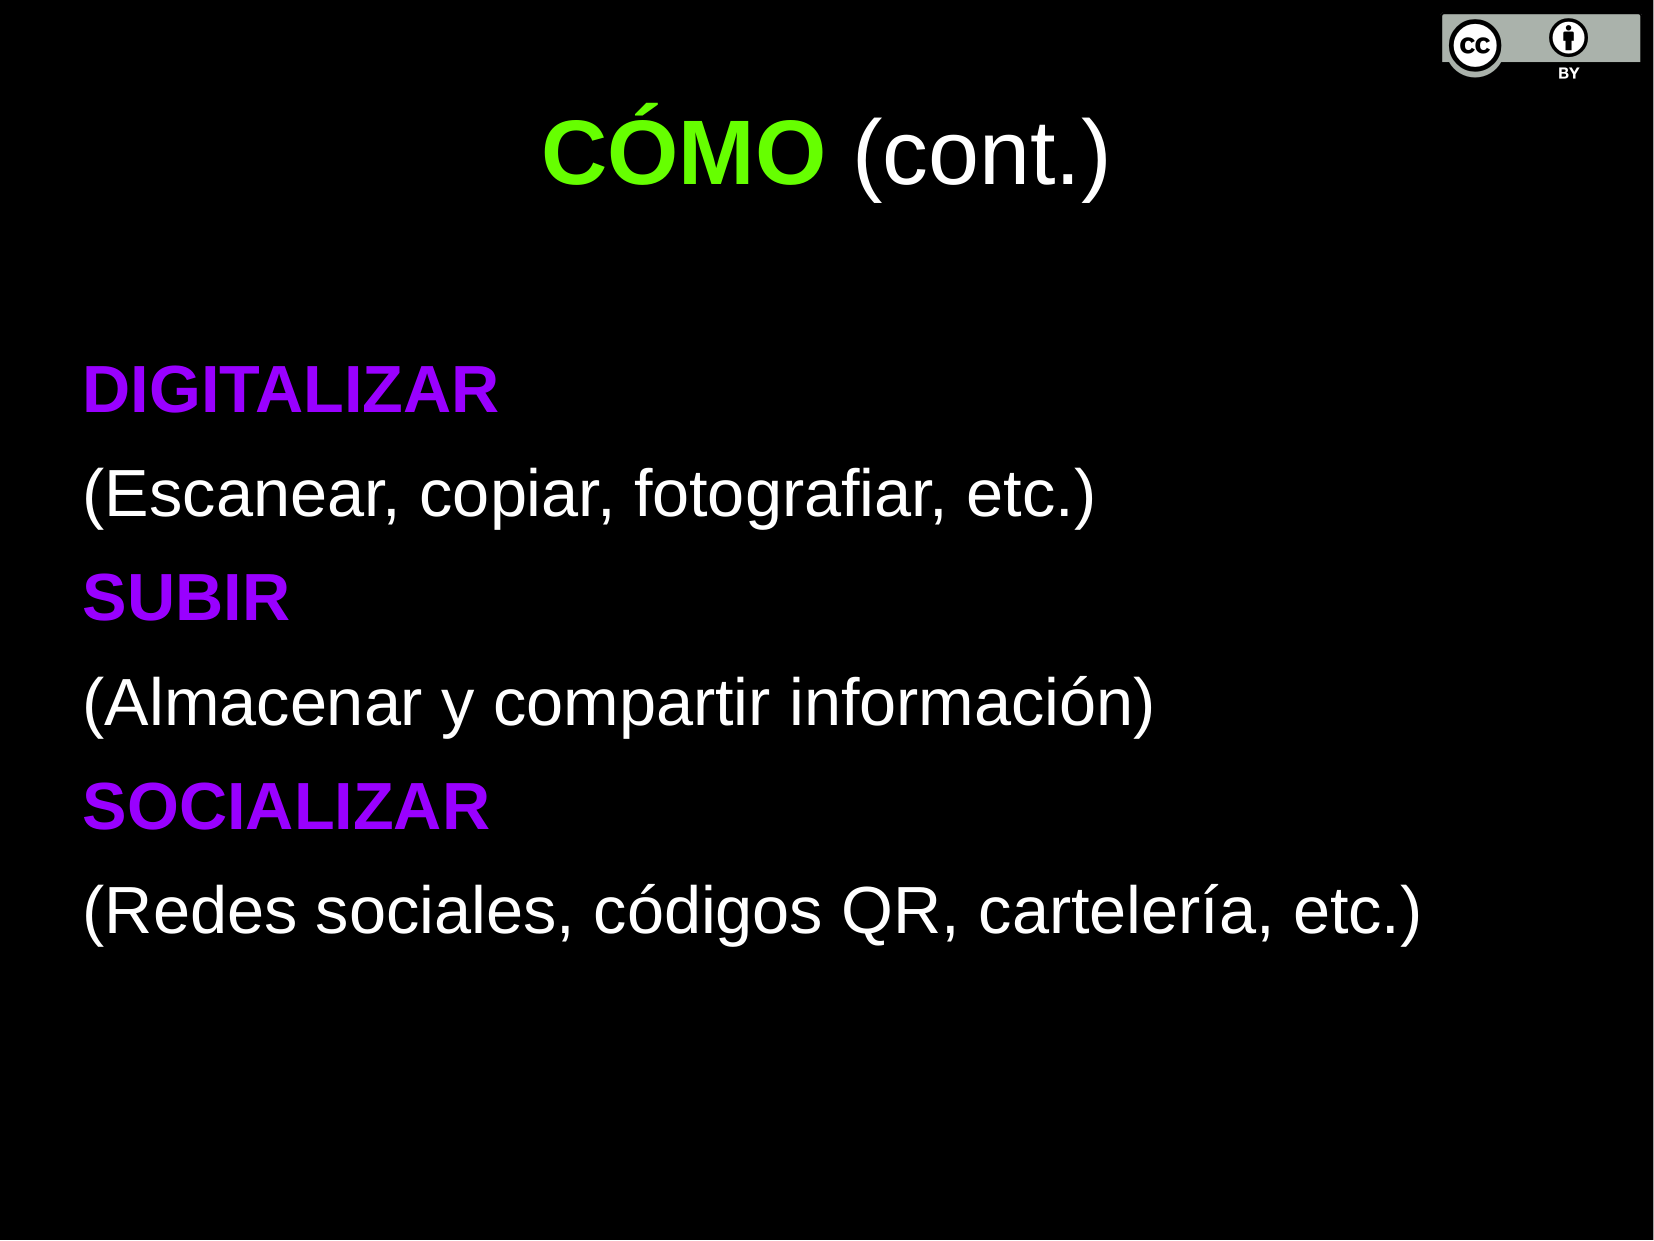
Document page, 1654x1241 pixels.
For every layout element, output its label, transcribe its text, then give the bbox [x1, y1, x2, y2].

title CÓMO (cont.) [82, 49, 1571, 257]
picture [1440, 12, 1642, 83]
list DIGITALIZAR (Escanear, copiar, fotografiar, etc.) SUBIR (Almacenar y compartir información) SOCIALIZAR (Redes sociales, códigos QR, cartelería, etc.) [82, 290, 1571, 1010]
